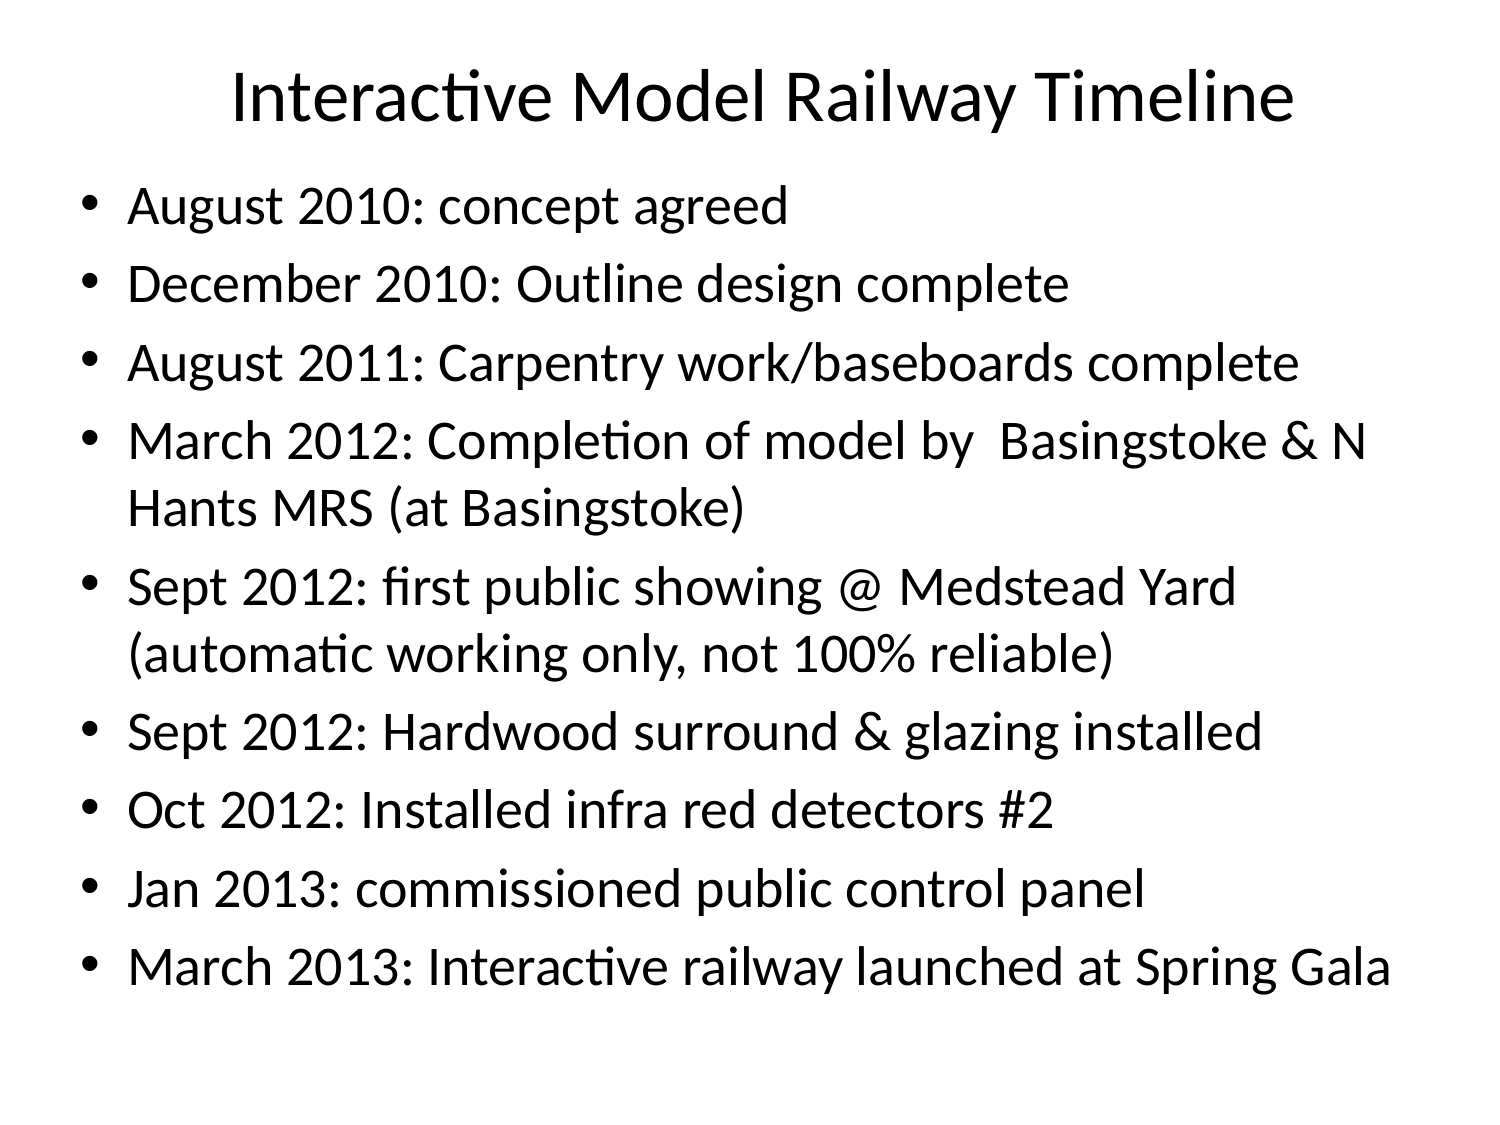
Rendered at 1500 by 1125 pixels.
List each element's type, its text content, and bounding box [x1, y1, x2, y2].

title Interactive Model Railway Timeline [88, 0, 1439, 186]
list August 2010: concept agreed December 2010: Outline design complete August 2011: Carpentry work/baseboards complete March 2012: Completion of model by Basingstoke & N Hants MRS (at Basingstoke) Sept 2012: first public showing @ Medstead Yard (automatic working only, not 100% reliable) Sept 2012: Hardwood surround & glazing installed Oct 2012: Installed infra red detectors #2 Jan 2013: commissioned public control panel March 2013: Interactive railway launched at Spring Gala [64, 160, 1415, 1024]
